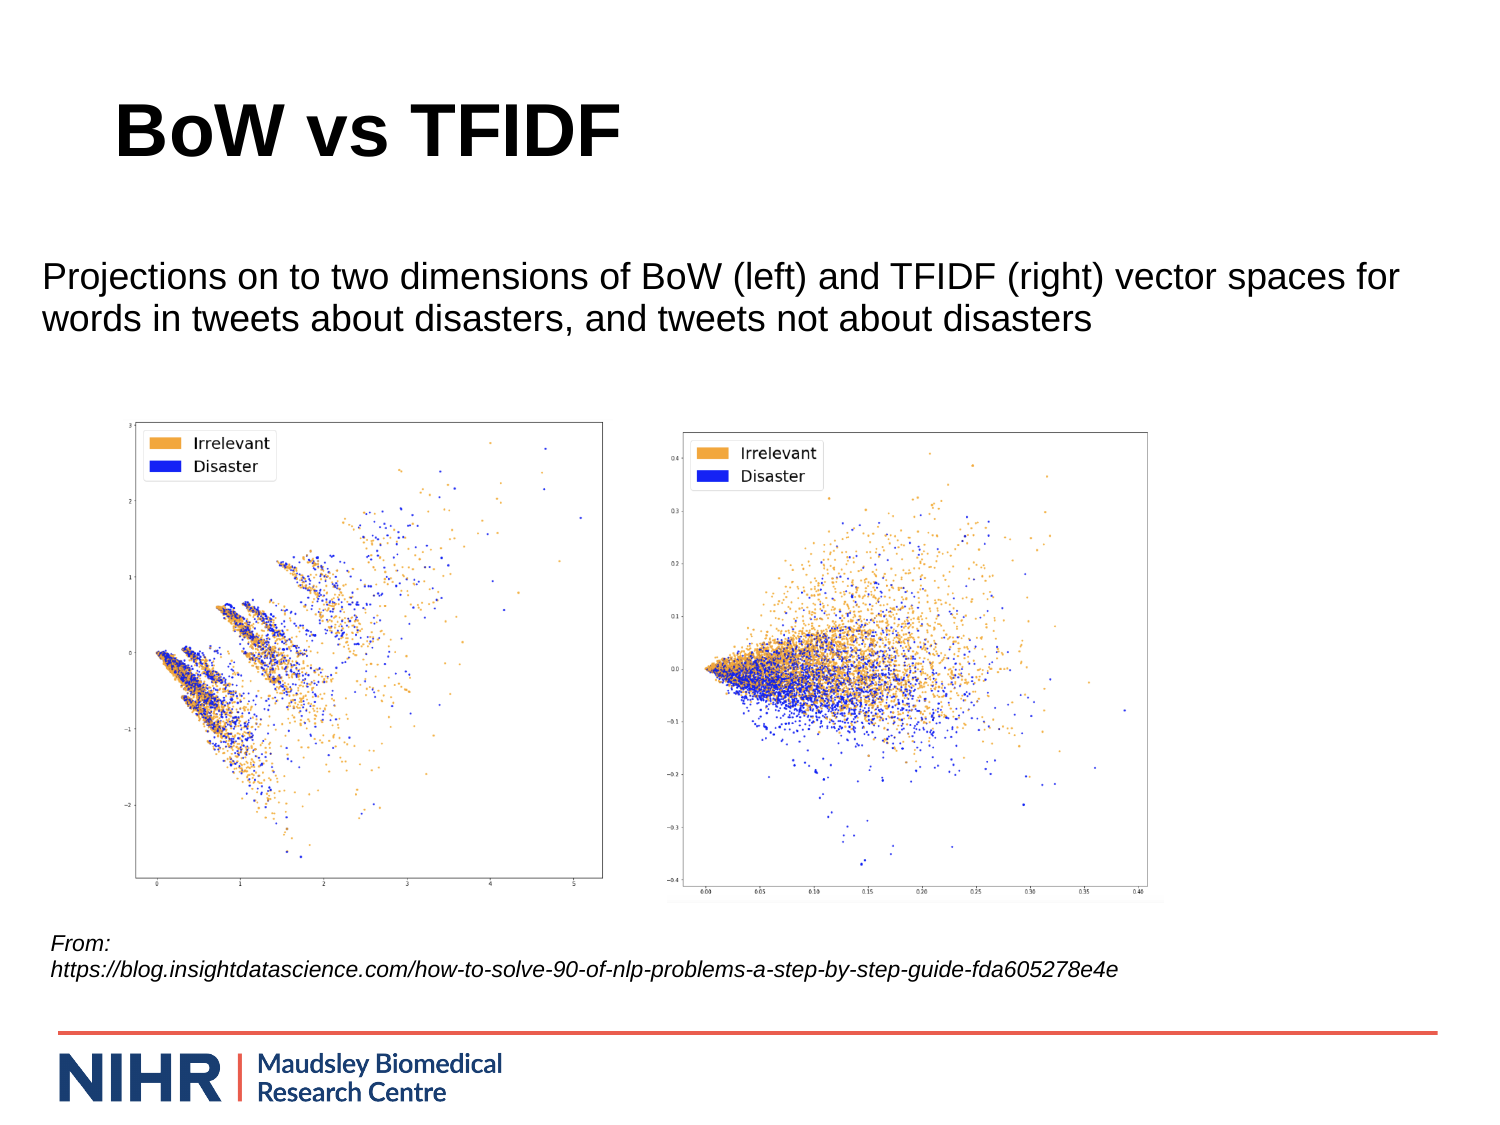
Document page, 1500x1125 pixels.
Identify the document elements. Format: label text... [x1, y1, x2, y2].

picture [118, 412, 615, 898]
text_box From: https://blog.insightdatascience.com/how-to-solve-90-of-nlp-problems-a-step-by-step-guide-fda605278e4e [35, 923, 1335, 1004]
picture [667, 419, 1164, 903]
text_box Projections on to two dimensions of BoW (left) and TFIDF (right) vector spaces for words in tweets about disasters, and tweets not about disasters [27, 248, 1417, 347]
text_box BoW vs TFIDF [100, 84, 1105, 180]
picture [29, 1018, 531, 1125]
